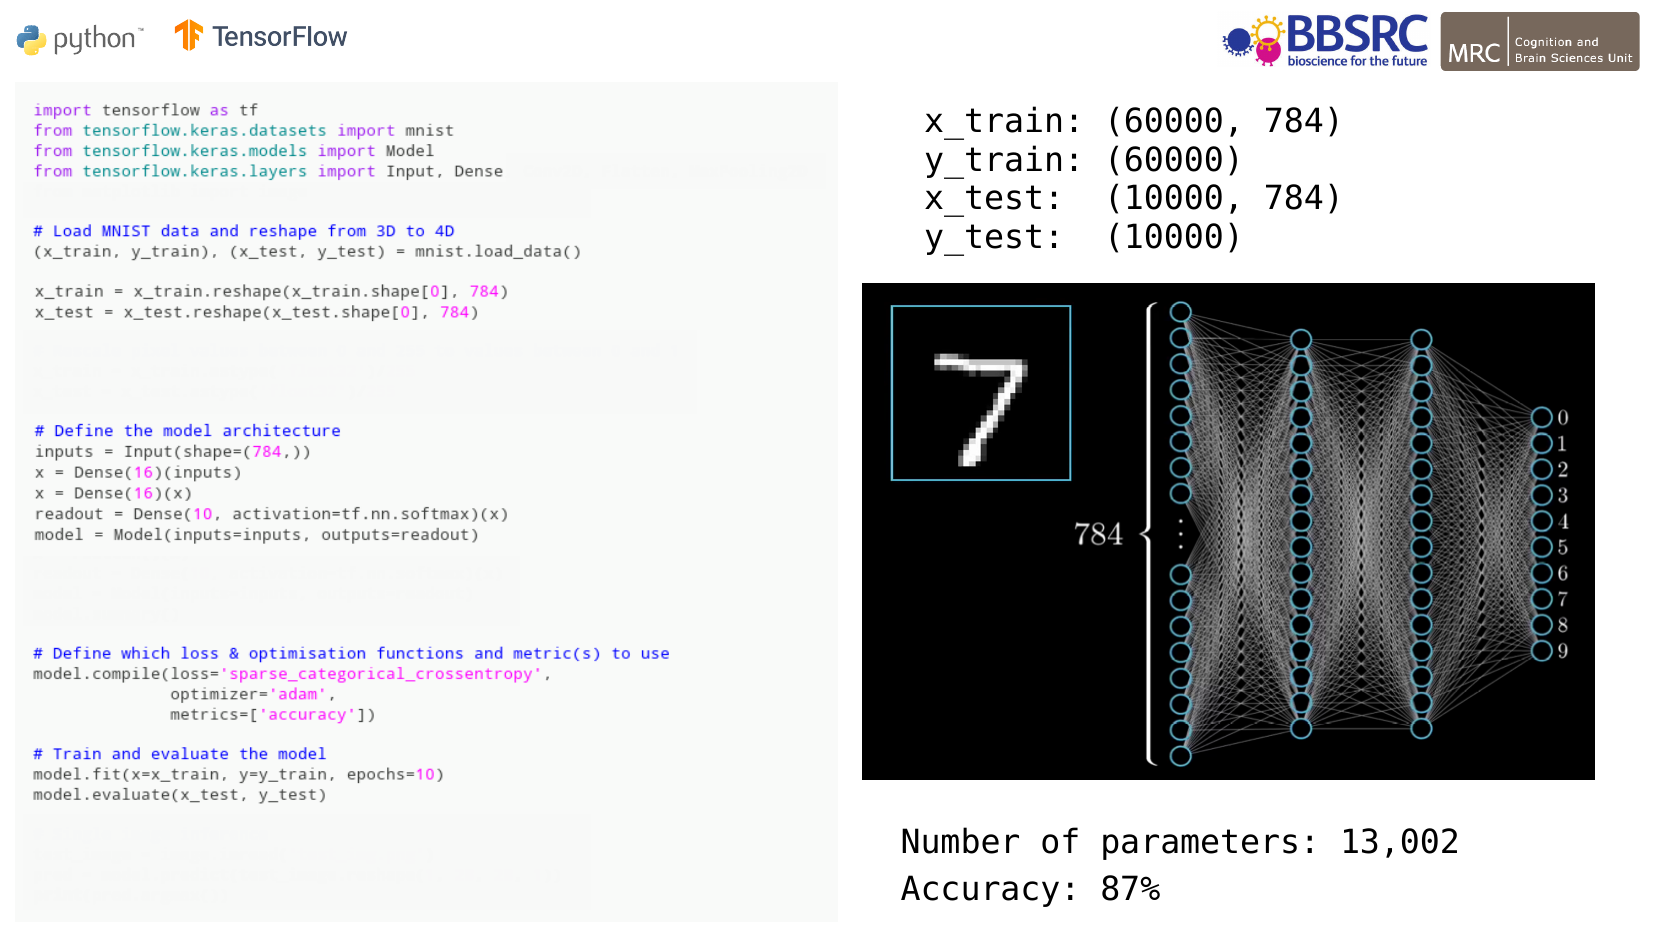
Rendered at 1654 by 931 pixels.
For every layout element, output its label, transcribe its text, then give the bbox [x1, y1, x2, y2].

text_box Accuracy: 87% [885, 862, 1524, 922]
text_box x_train: (60000, 784) y_train: (60000) x_test: (10000, 784) y_test: (10000) [909, 94, 1548, 264]
picture [15, 23, 154, 65]
picture [862, 283, 1595, 780]
picture [155, 0, 367, 71]
picture [1440, 11, 1640, 71]
text_box Number of parameters: 13,002 [885, 814, 1524, 862]
picture [15, 82, 838, 922]
picture [1217, 11, 1431, 67]
